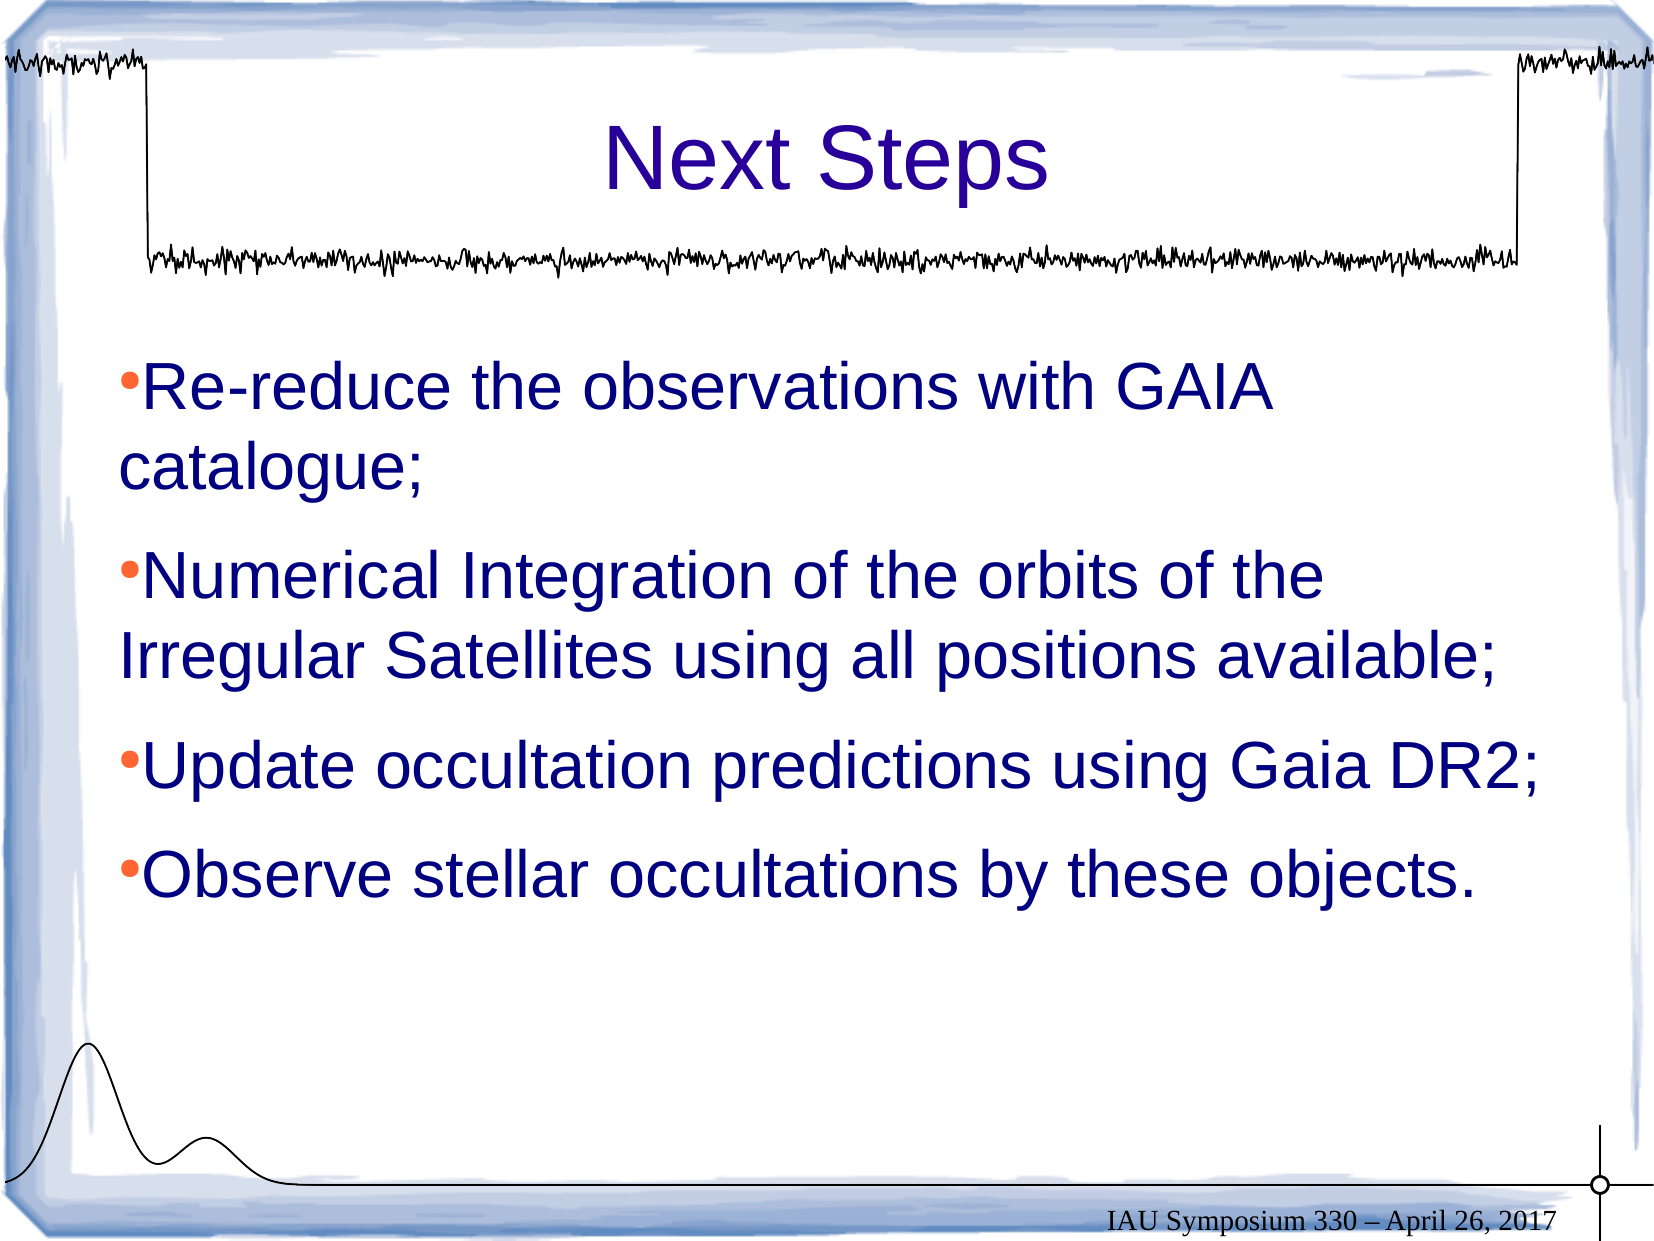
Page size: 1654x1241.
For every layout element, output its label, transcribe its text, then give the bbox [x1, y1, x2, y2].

picture [0, 0, 1654, 1241]
text_box IAU Symposium 330 – April 26, 2017 [1070, 1201, 1595, 1232]
title Next Steps [82, 49, 1571, 257]
list Re-reduce the observations with GAIA catalogue; Numerical Integration of the orbits of the Irregular Satellites using all positions available; Update occultation predictions using Gaia DR2; Observe stellar occultations by these objects. [118, 342, 1571, 1047]
